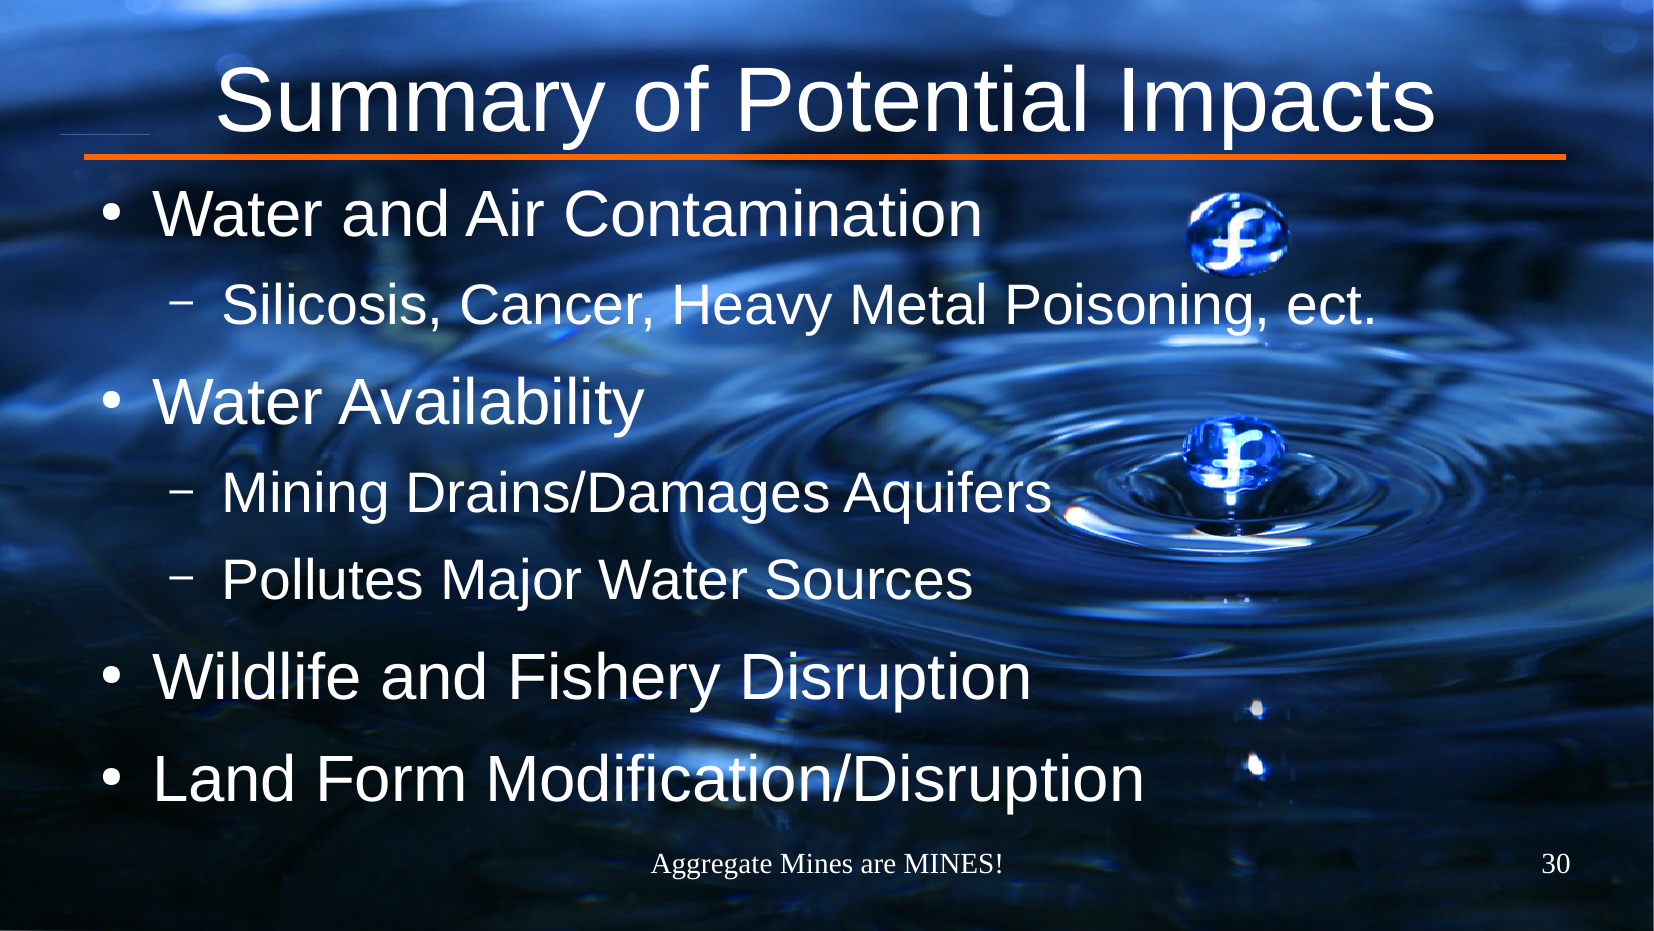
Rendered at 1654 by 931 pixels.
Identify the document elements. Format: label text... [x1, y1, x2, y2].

title Summary of Potential Impacts [82, 21, 1571, 178]
picture [0, 0, 1654, 931]
list Water and Air Contamination Silicosis, Cancer, Heavy Metal Poisoning, ect. Water Availability Mining Drains/Damages Aquifers Pollutes Major Water Sources Wildlife and Fishery Disruption Land Form Modification/Disruption [82, 177, 1536, 816]
